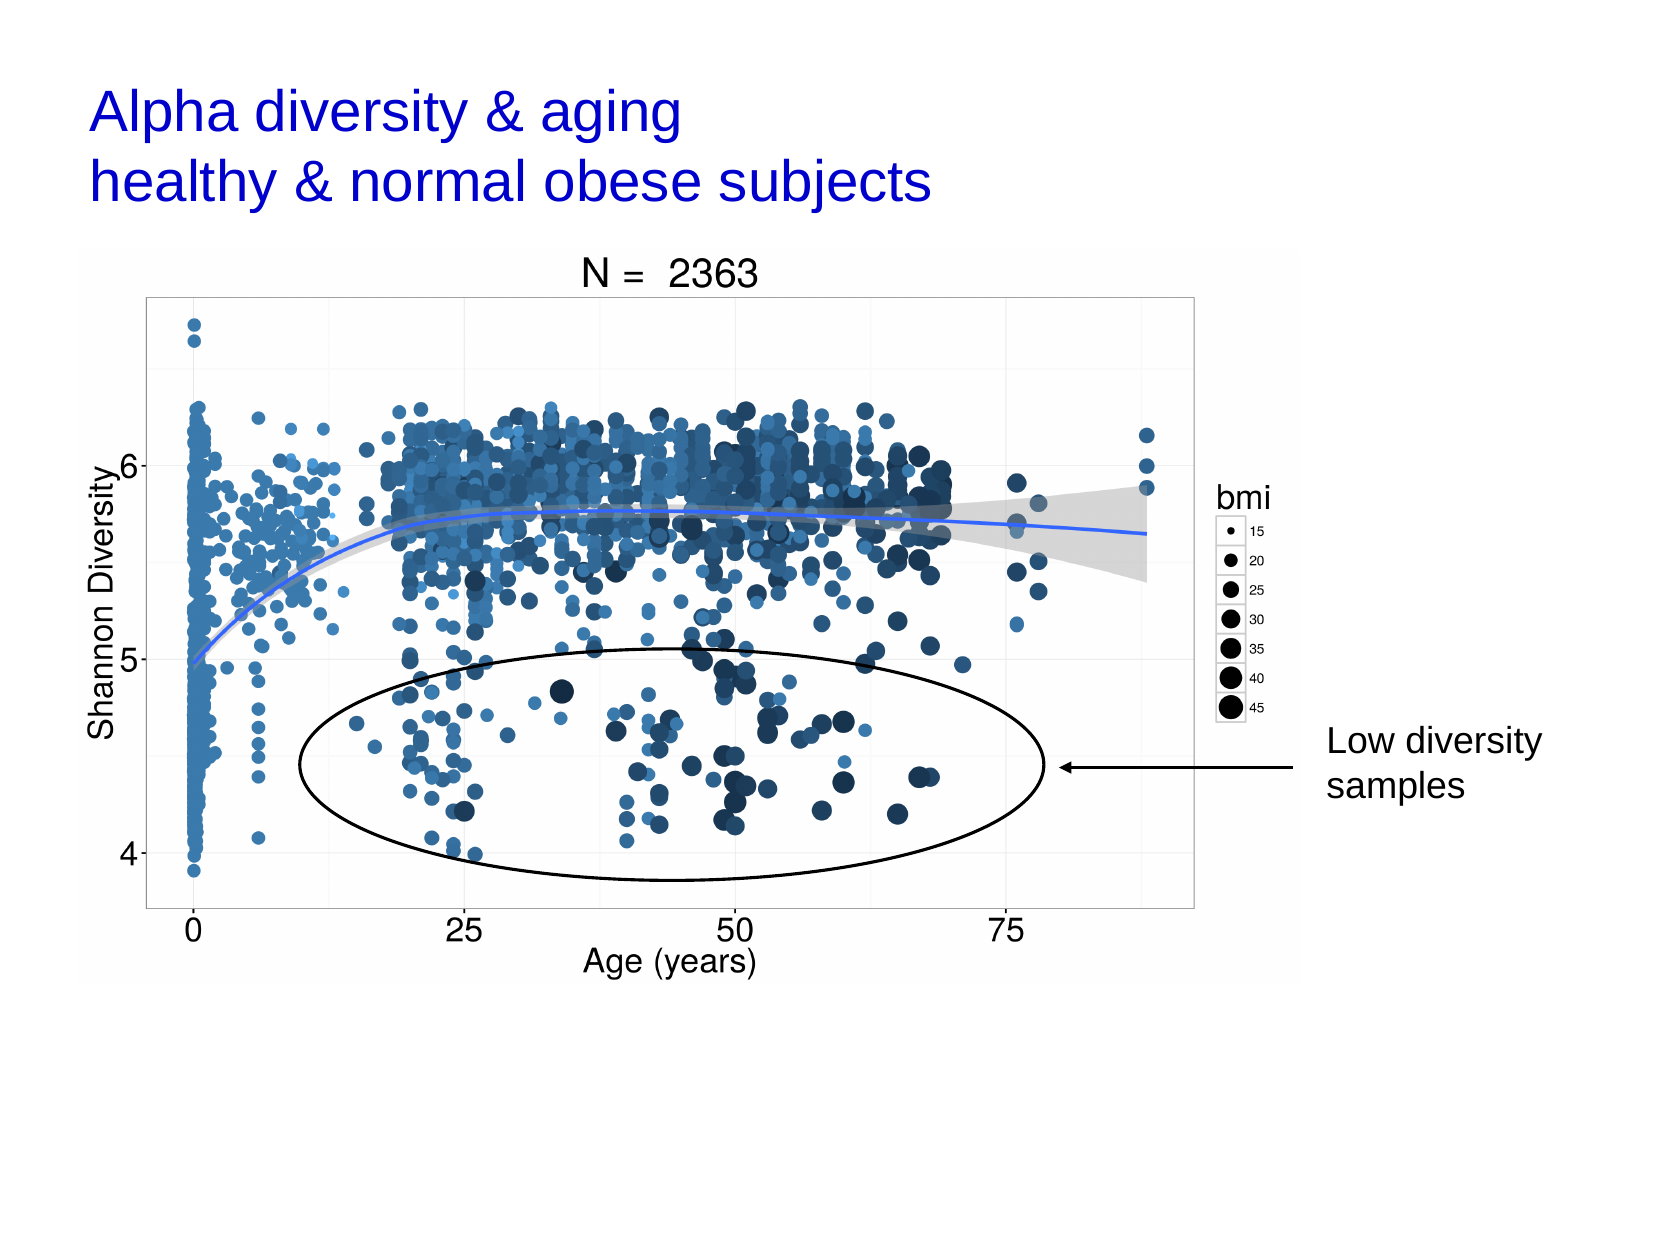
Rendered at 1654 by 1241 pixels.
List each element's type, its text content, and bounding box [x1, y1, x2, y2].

text_box Low diversity samples [1311, 708, 1586, 803]
text_box Alpha diversity & aging healthy & normal obese subjects [75, 65, 1577, 211]
picture [76, 249, 1301, 984]
